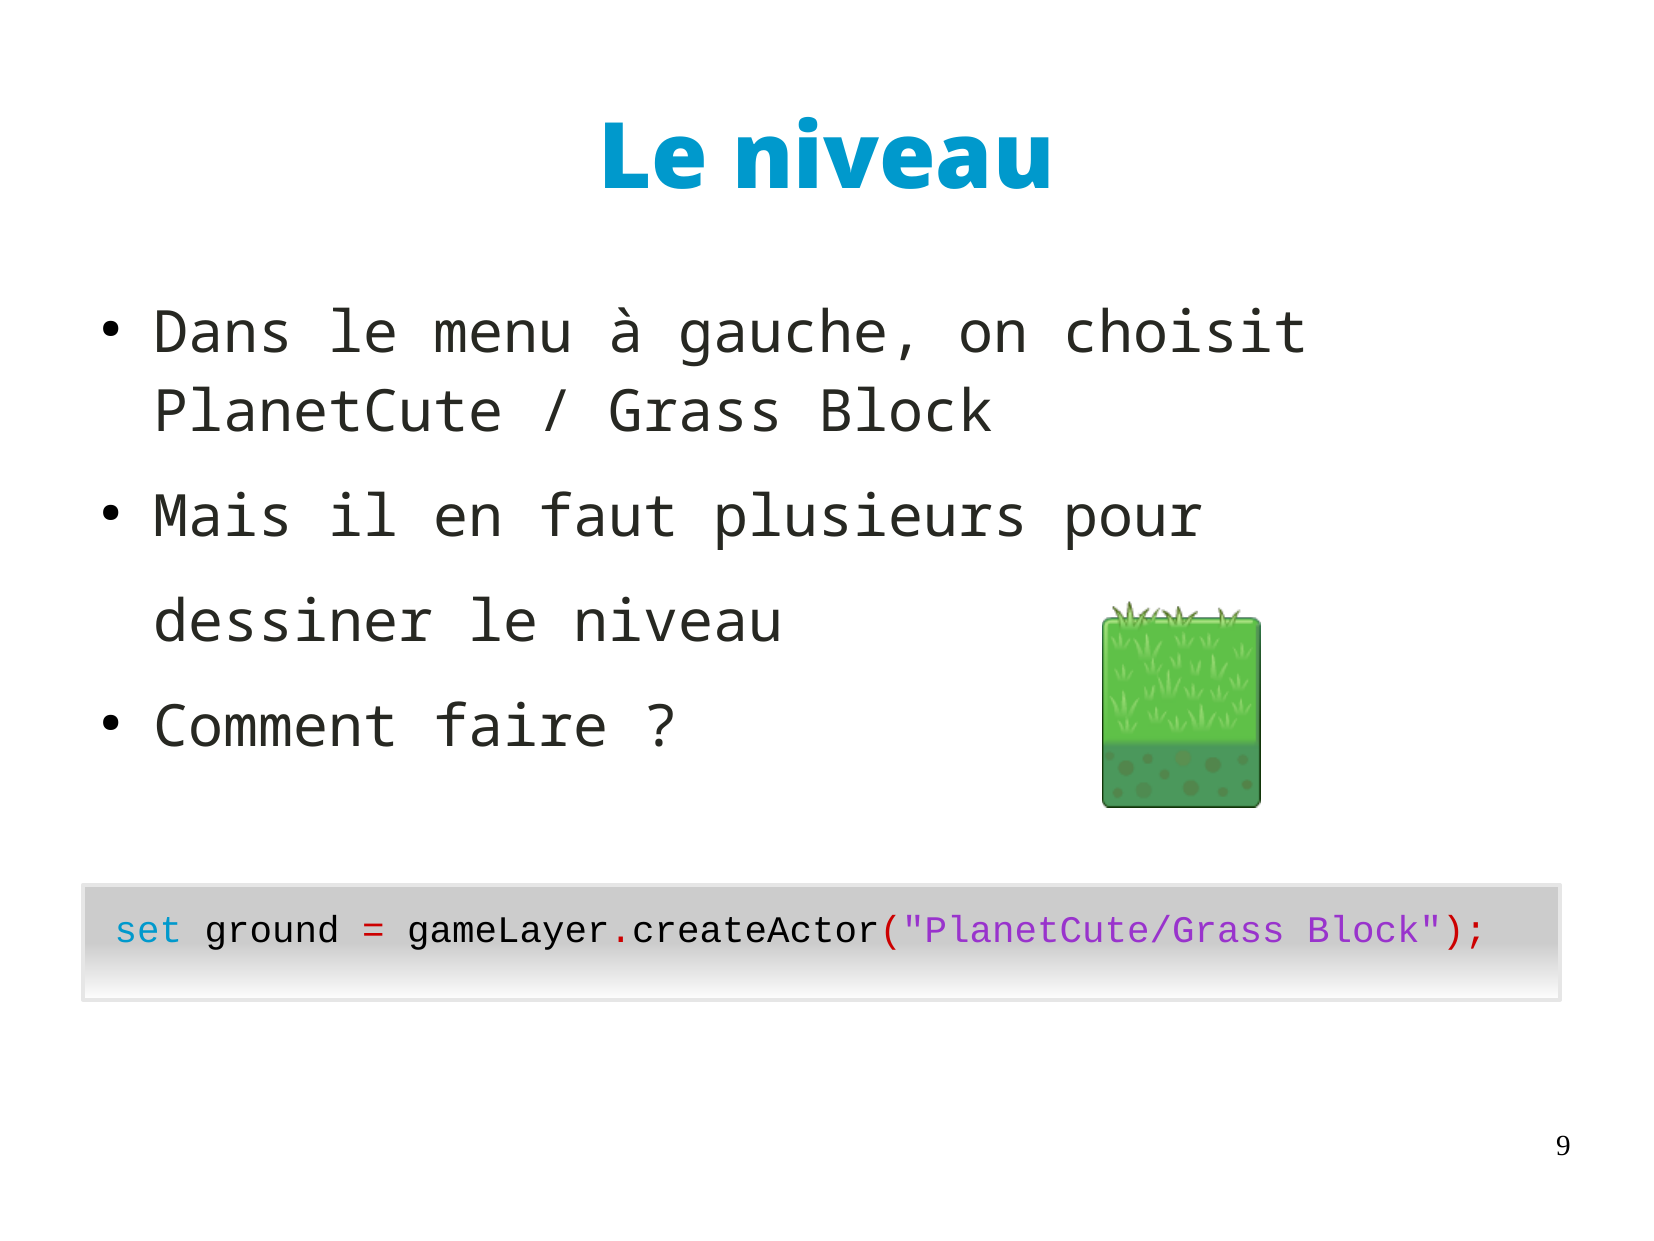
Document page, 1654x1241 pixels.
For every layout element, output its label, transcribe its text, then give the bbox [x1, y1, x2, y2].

list Dans le menu à gauche, on choisit PlanetCute / Grass Block Mais il en faut plusieurs pour dessiner le niveau Comment faire ? [82, 290, 1571, 1010]
picture [1102, 539, 1261, 808]
title Le niveau [82, 49, 1571, 257]
list set ground = gameLayer.createActor("PlanetCute/Grass Block"); [82, 885, 1561, 1000]
